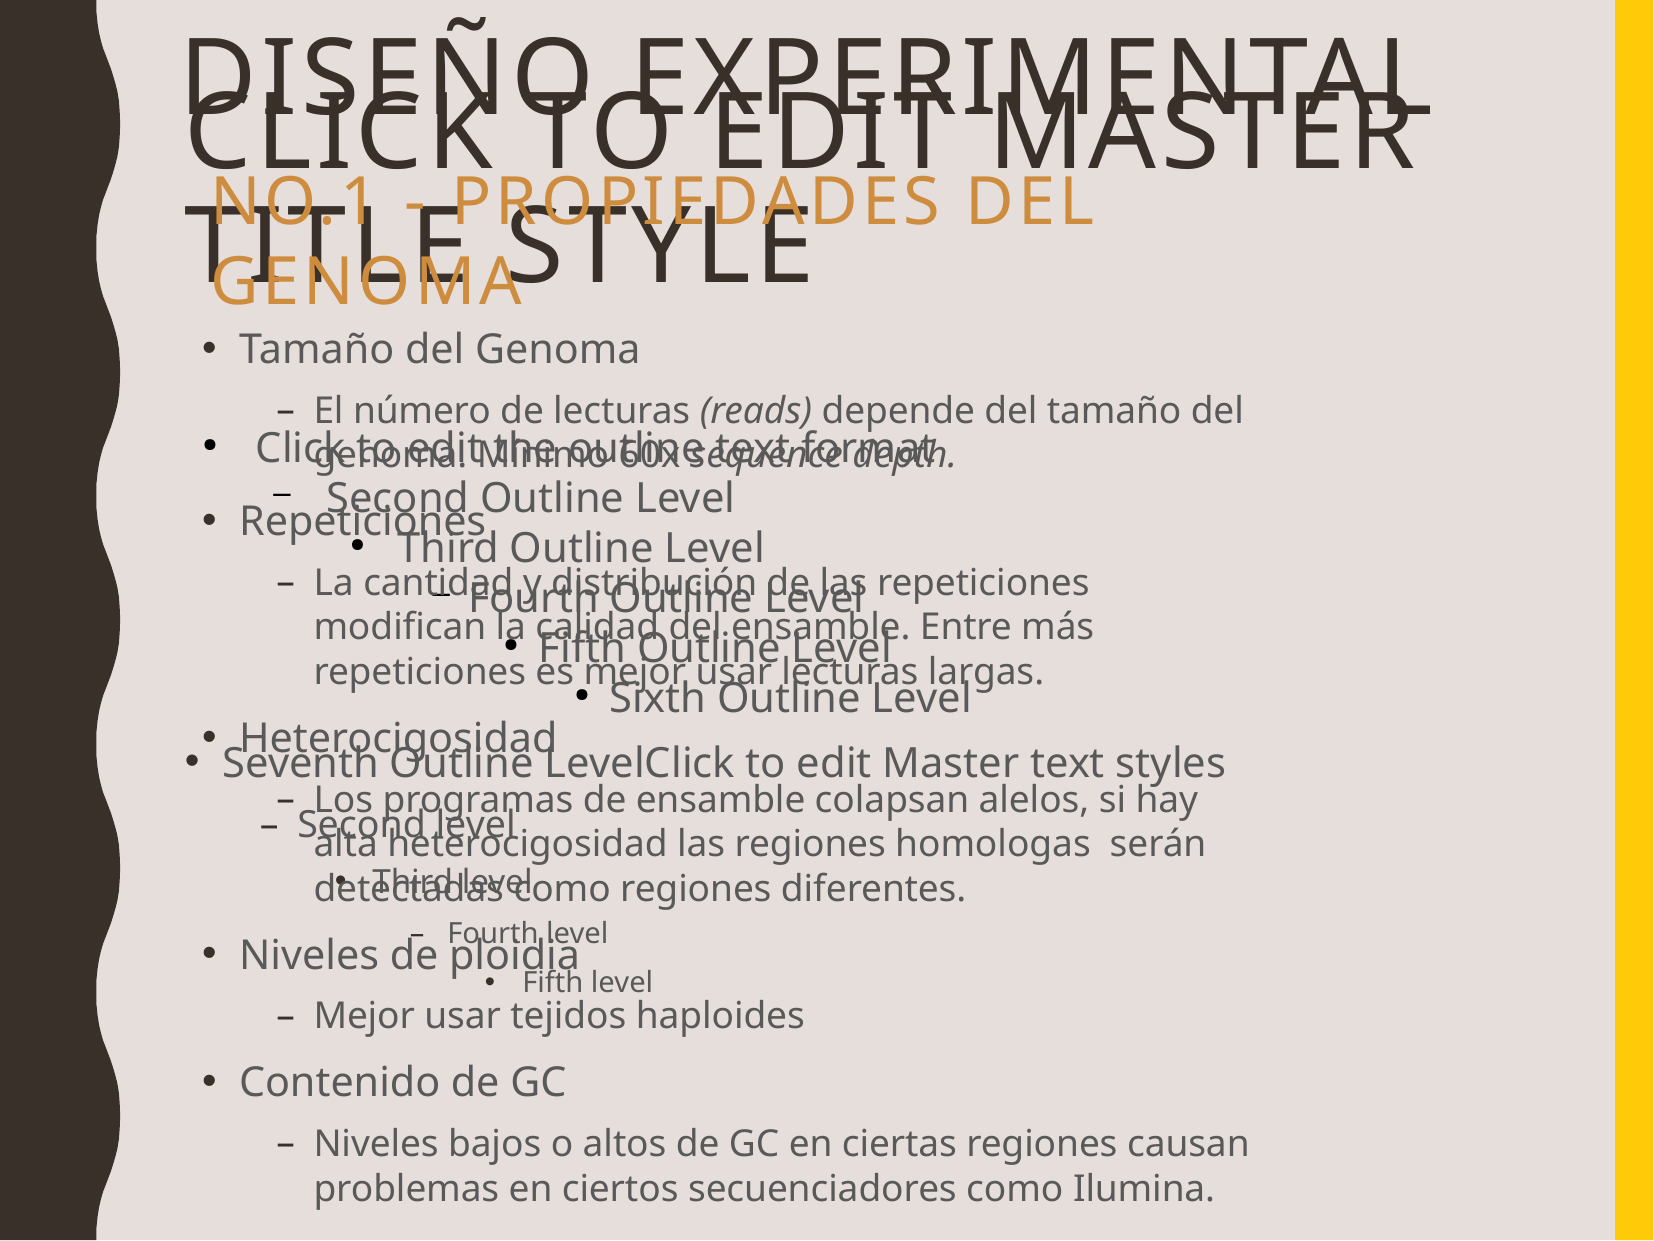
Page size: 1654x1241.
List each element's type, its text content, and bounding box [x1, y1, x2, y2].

list Tamaño del Genoma El número de lecturas (reads) depende del tamaño del genoma. Mínimo 60x sequence depth. Repeticiones La cantidad y distribución de las repeticiones modifican la calidad del ensamble. Entre más repeticiones es mejor usar lecturas largas. Heterocigosidad Los programas de ensamble colapsan alelos, si hay alta heterocigosidad las regiones homologas serán detectadas como regiones diferentes. Niveles de ploidia Mejor usar tejidos haploides Contenido de GC Niveles bajos o altos de GC en ciertas regiones causan problemas en ciertos secuenciadores como Ilumina. [187, 310, 1275, 1241]
text_box nO.1 - pROPIEDADES DEL GENOMA [194, 150, 1301, 645]
title diseño experimental [164, 15, 1546, 174]
